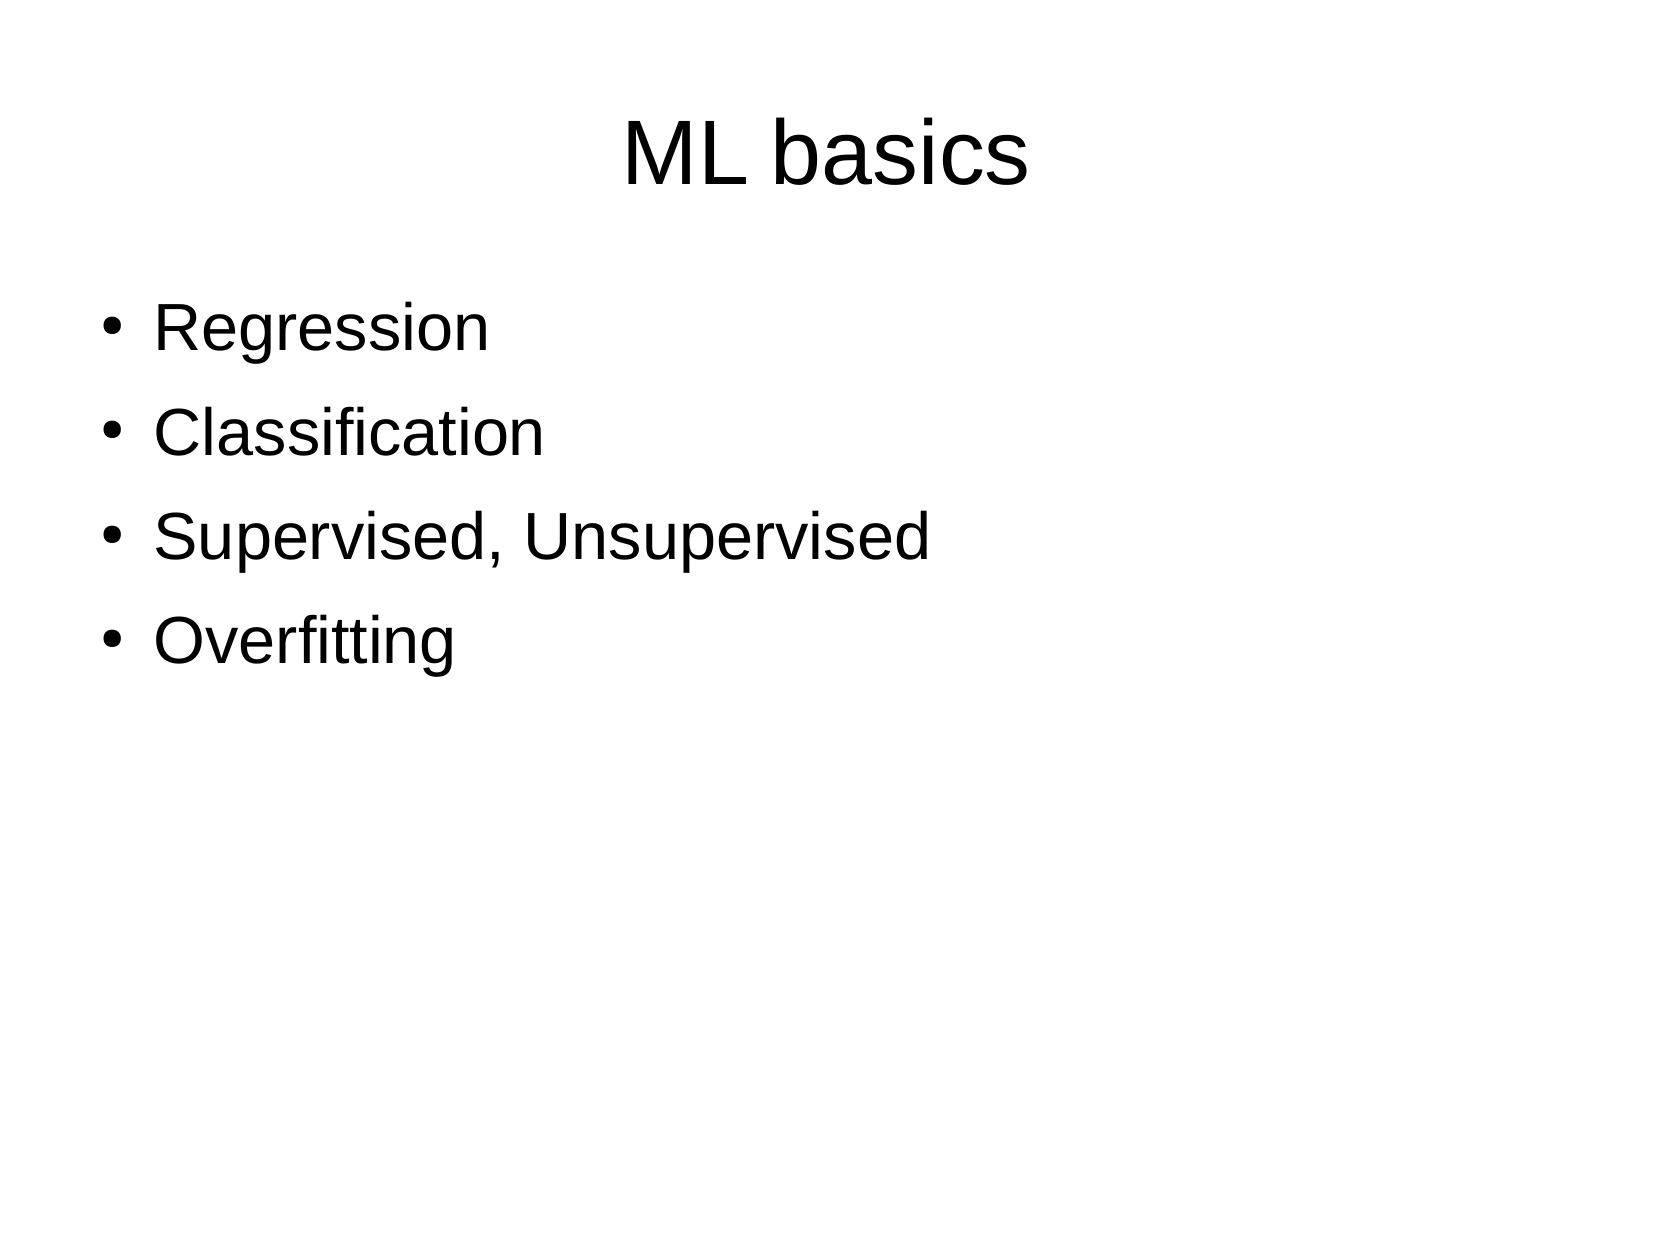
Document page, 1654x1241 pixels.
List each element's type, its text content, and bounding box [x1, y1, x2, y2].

title ML basics [82, 49, 1571, 257]
list Regression Classification Supervised, Unsupervised Overfitting [82, 290, 1571, 1010]
